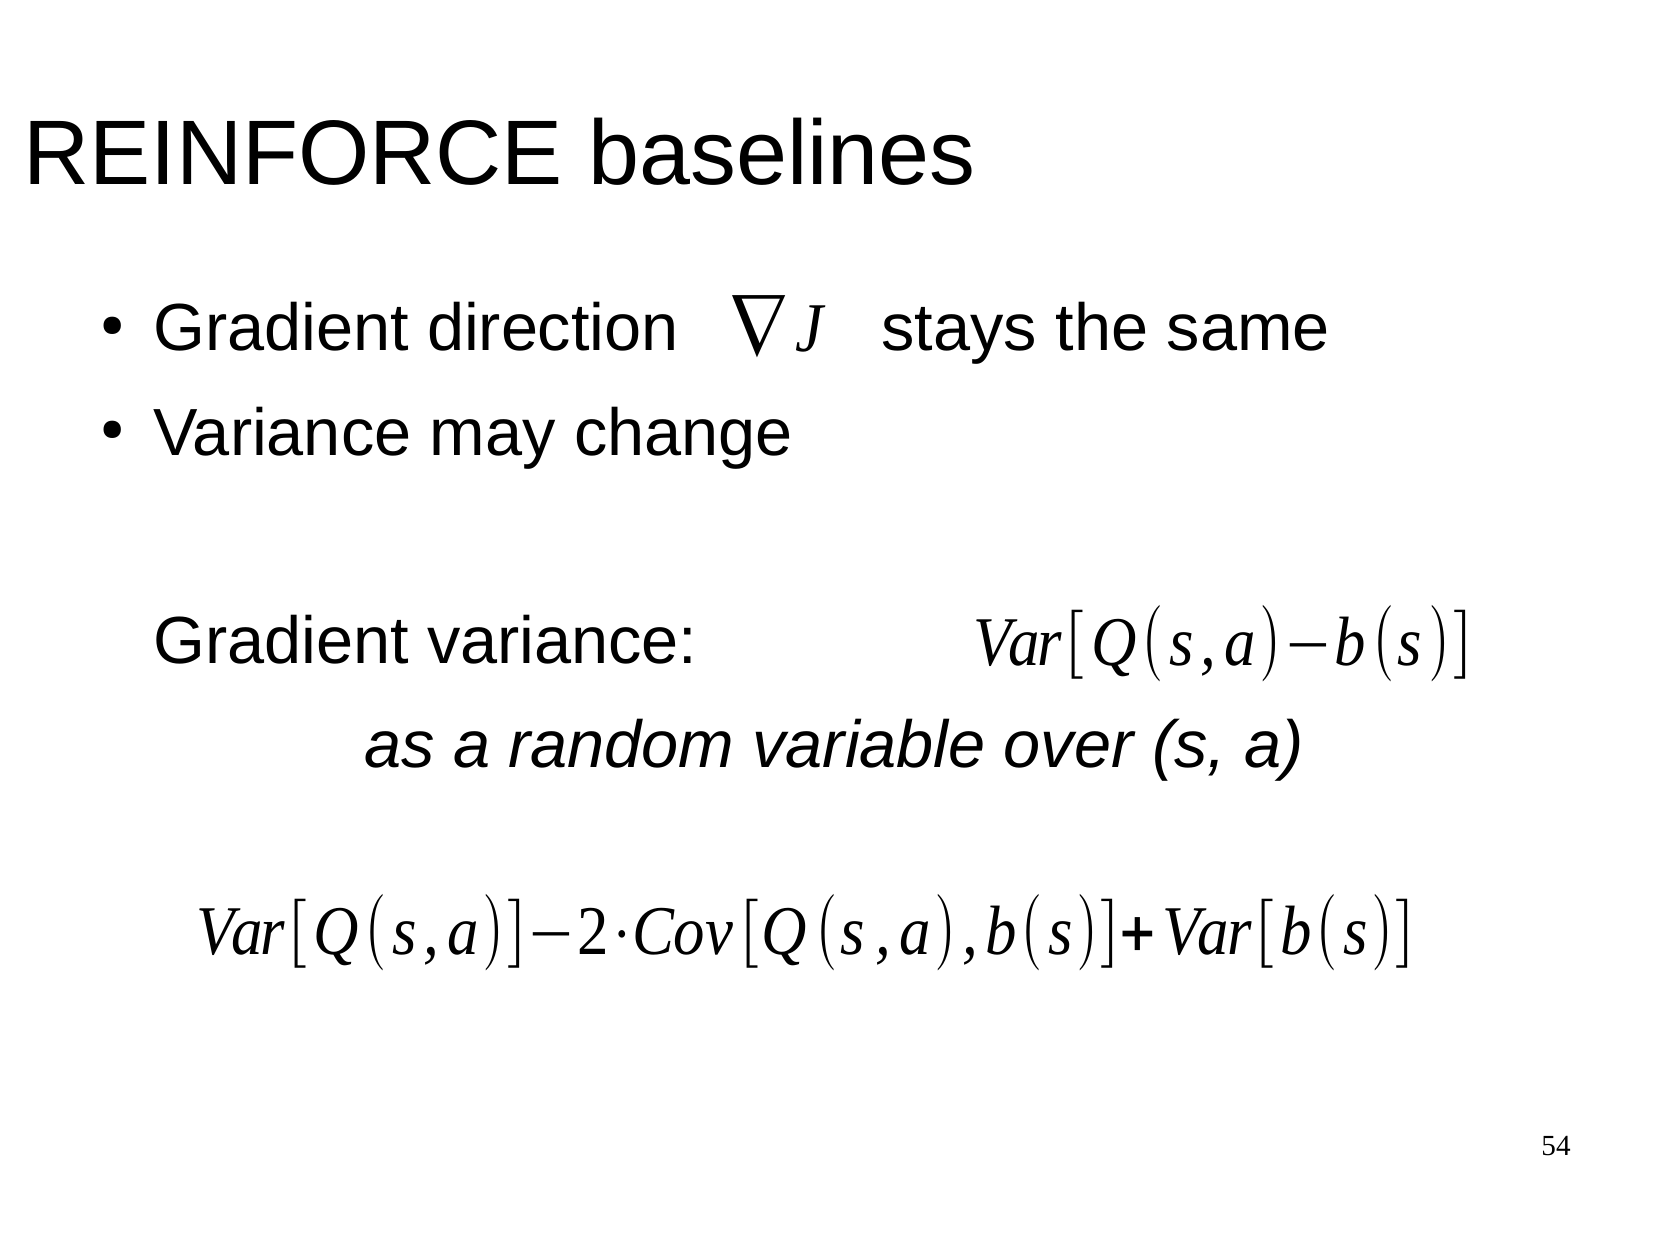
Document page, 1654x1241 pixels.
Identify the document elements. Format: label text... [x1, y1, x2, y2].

chart [712, 290, 845, 368]
list Gradient direction stays the same Variance may change Gradient variance: as a random variable over (s, a) [82, 290, 1571, 1186]
chart [957, 599, 1484, 684]
chart [180, 888, 1429, 973]
title REINFORCE baselines [23, 49, 1512, 257]
